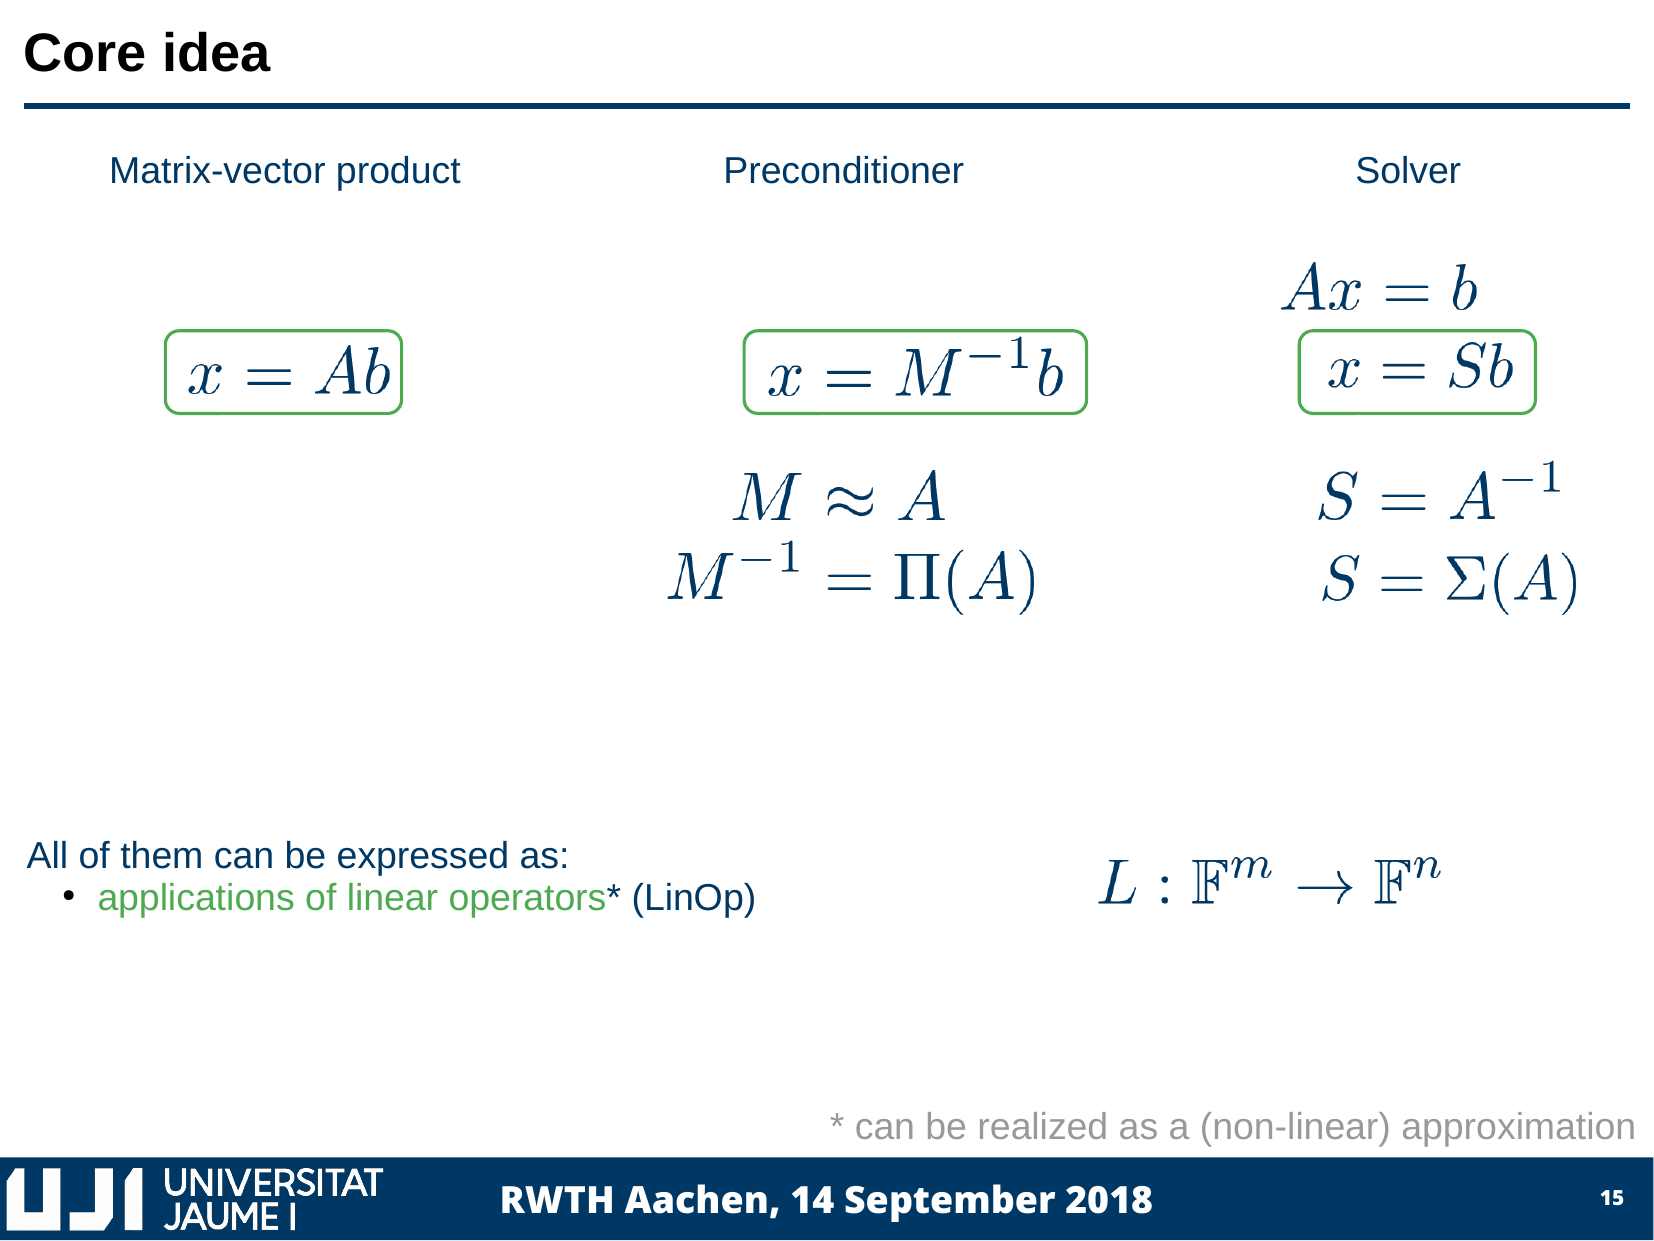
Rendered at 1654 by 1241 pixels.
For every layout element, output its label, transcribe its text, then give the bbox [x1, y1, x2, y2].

picture [188, 345, 390, 394]
text_box Solver [1340, 141, 1477, 199]
text_box All of them can be expressed as: applications of linear operators* (LinOp) [11, 826, 1016, 993]
text_box Preconditioner [708, 141, 980, 199]
picture [768, 336, 1063, 396]
text_box Matrix-vector product [94, 141, 476, 199]
title Core idea [23, 0, 1630, 107]
picture [667, 540, 1034, 615]
picture [1318, 460, 1560, 520]
picture [0, 1158, 390, 1241]
text_box * can be realized as a (non-linear) approximation [814, 1098, 1652, 1156]
picture [1098, 857, 1441, 904]
picture [1322, 552, 1576, 615]
picture [1281, 262, 1477, 310]
picture [1328, 342, 1513, 388]
picture [732, 470, 945, 520]
